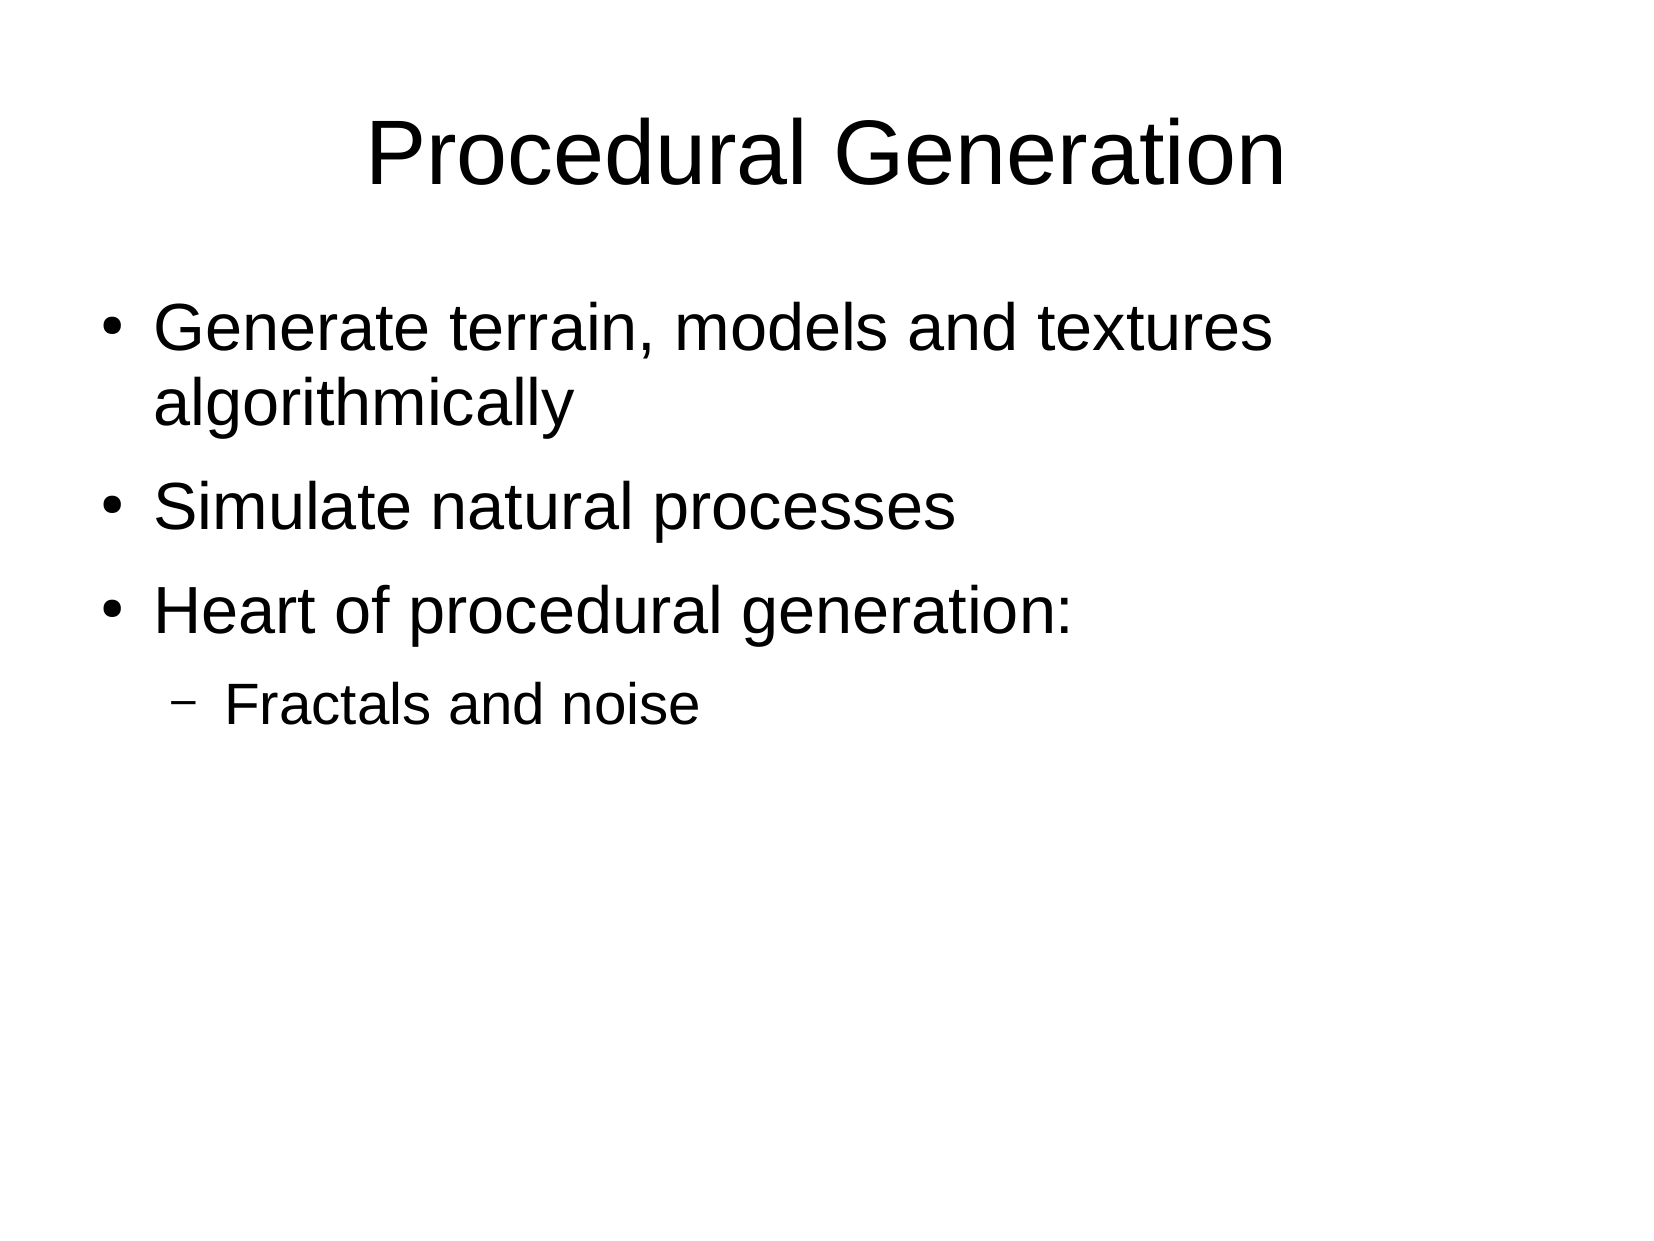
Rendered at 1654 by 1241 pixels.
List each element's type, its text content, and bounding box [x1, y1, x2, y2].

title Procedural Generation [82, 49, 1571, 257]
list Generate terrain, models and textures algorithmically Simulate natural processes Heart of procedural generation: Fractals and noise [82, 290, 1571, 1010]
